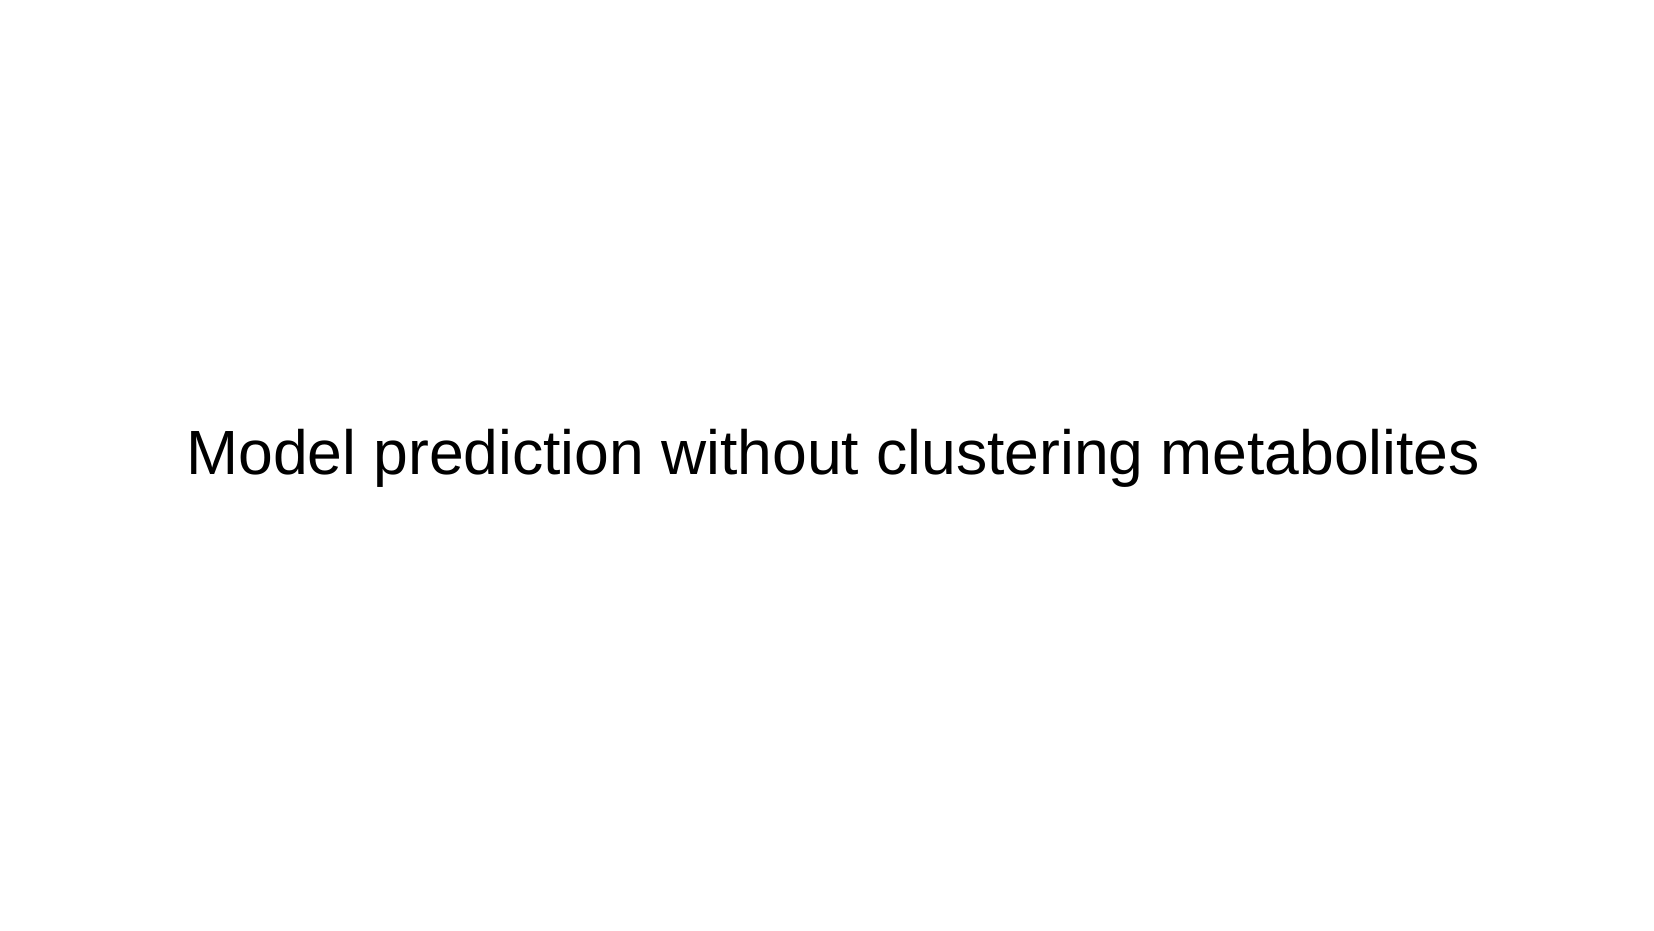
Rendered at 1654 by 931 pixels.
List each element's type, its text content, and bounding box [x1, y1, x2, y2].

title Model prediction without clustering metabolites [90, 375, 1579, 531]
